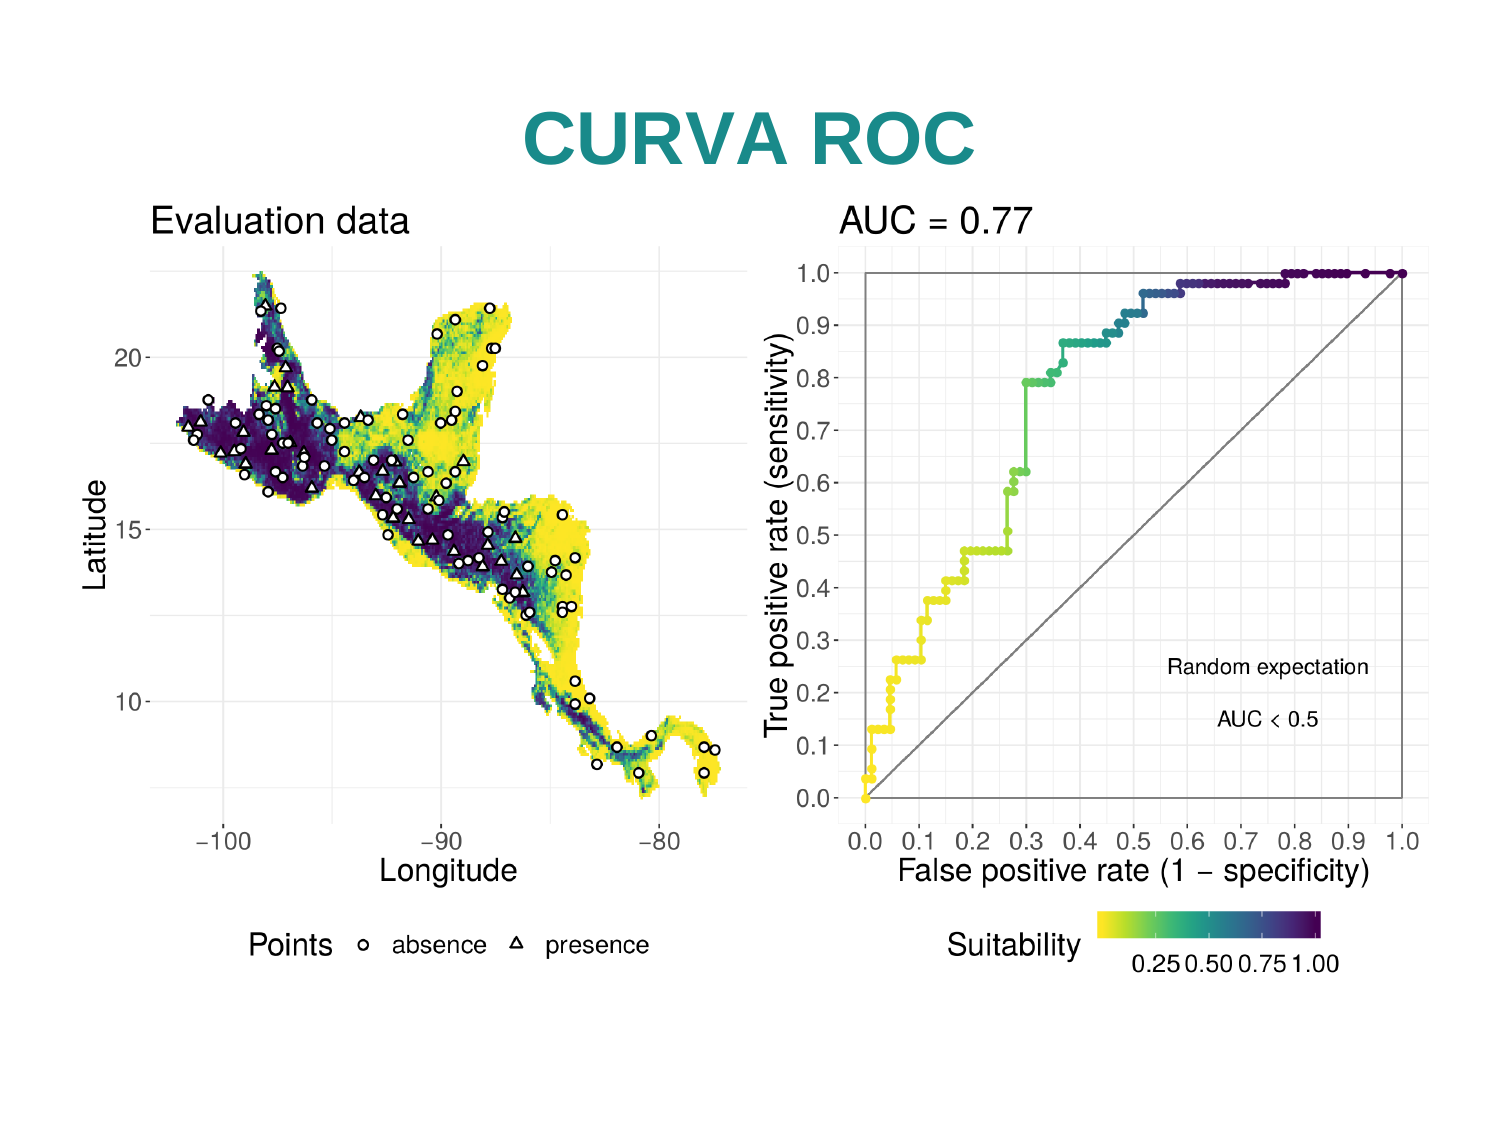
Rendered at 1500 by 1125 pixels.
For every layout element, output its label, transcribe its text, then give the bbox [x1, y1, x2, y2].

picture [76, 198, 1435, 993]
title CURVA ROC [112, 68, 1388, 198]
